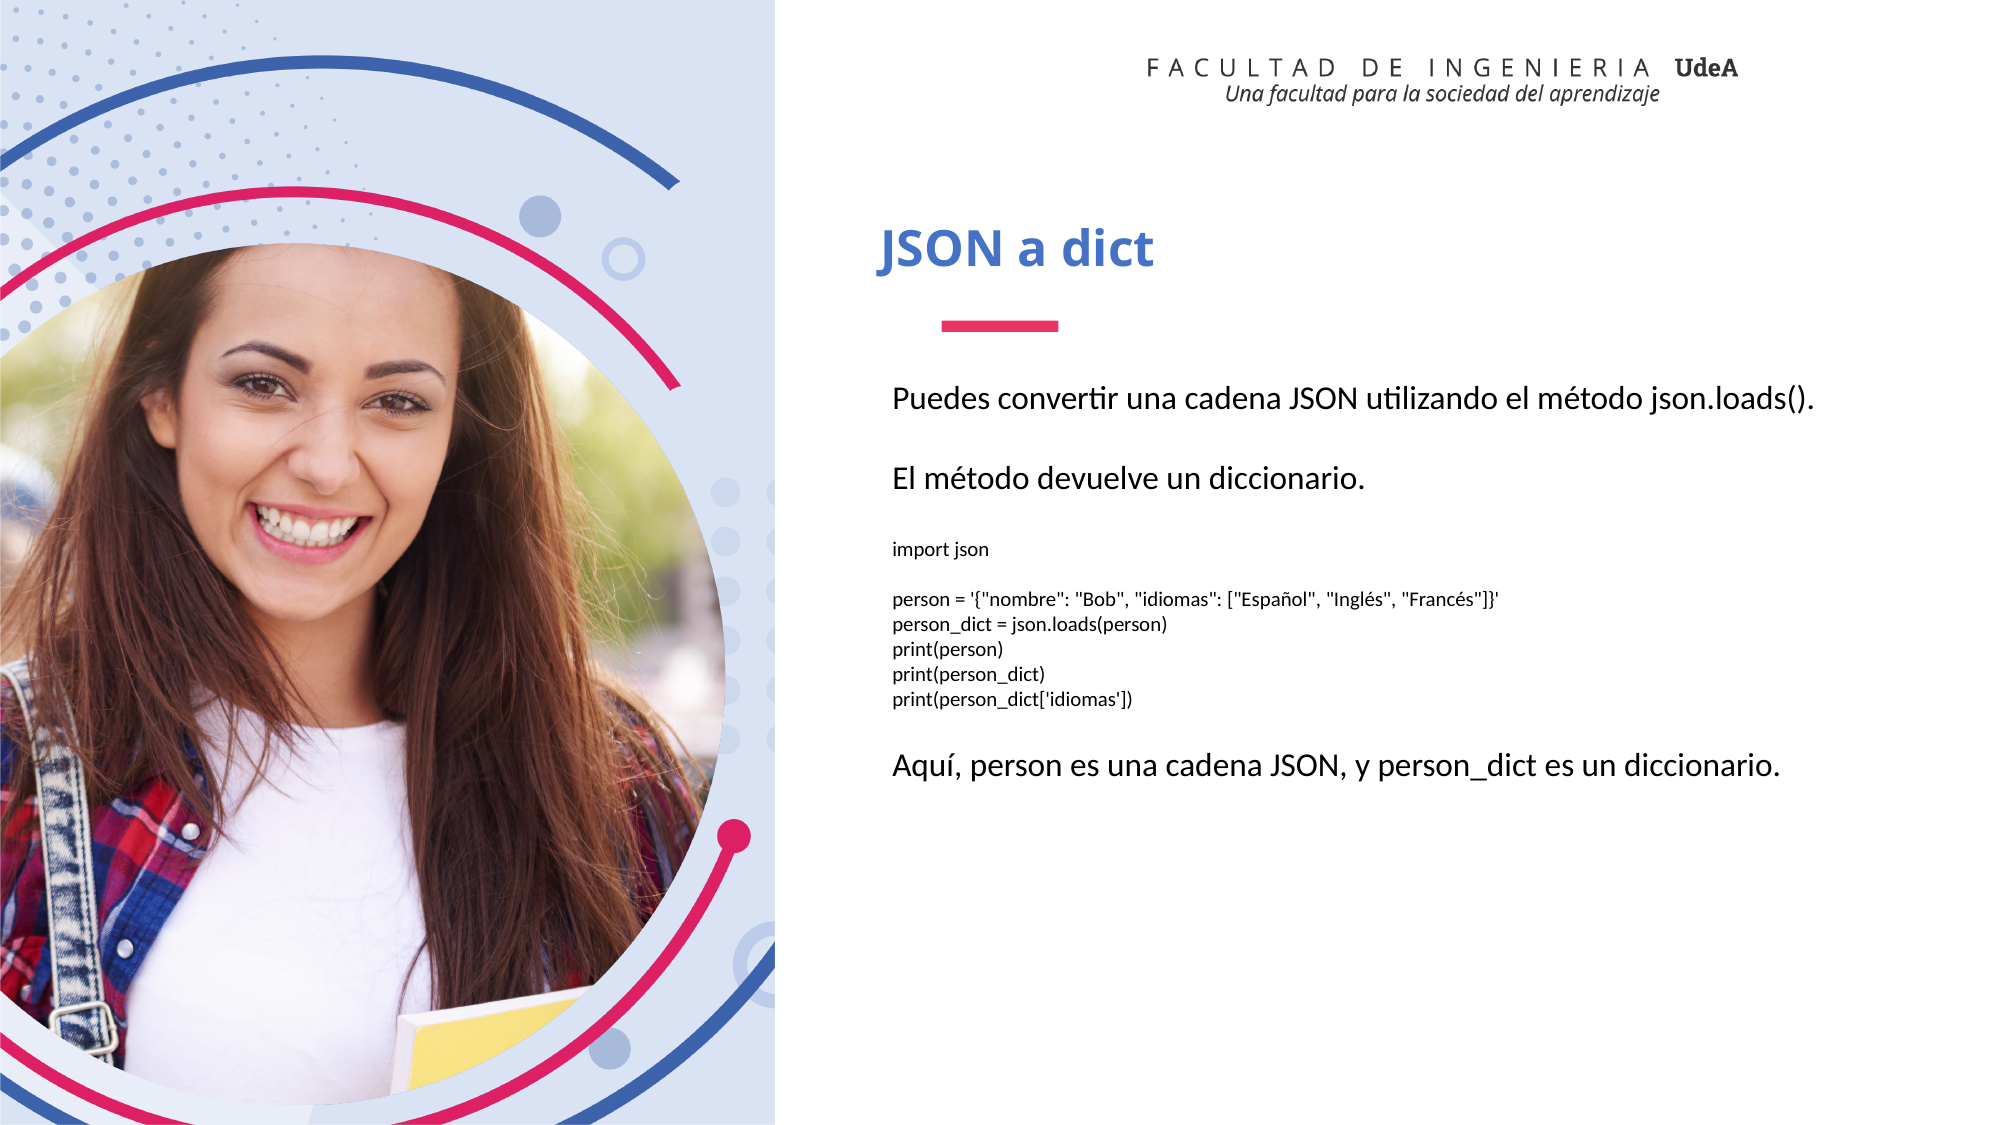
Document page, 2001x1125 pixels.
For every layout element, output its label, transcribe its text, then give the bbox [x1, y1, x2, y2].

text_box JSON a dict [865, 195, 1762, 306]
picture [0, 0, 775, 1125]
text_box Puedes convertir una cadena JSON utilizando el método json.loads(). El método devuelve un diccionario. import json person = '{"nombre": "Bob", "idiomas": ["Español", "Inglés", "Francés"]}' person_dict = json.loads(person) print(person) print(person_dict) print(person_dict['idiomas']) Aquí, person es una cadena JSON, y person_dict es un diccionario. [877, 368, 1853, 791]
picture [1148, 57, 1738, 106]
